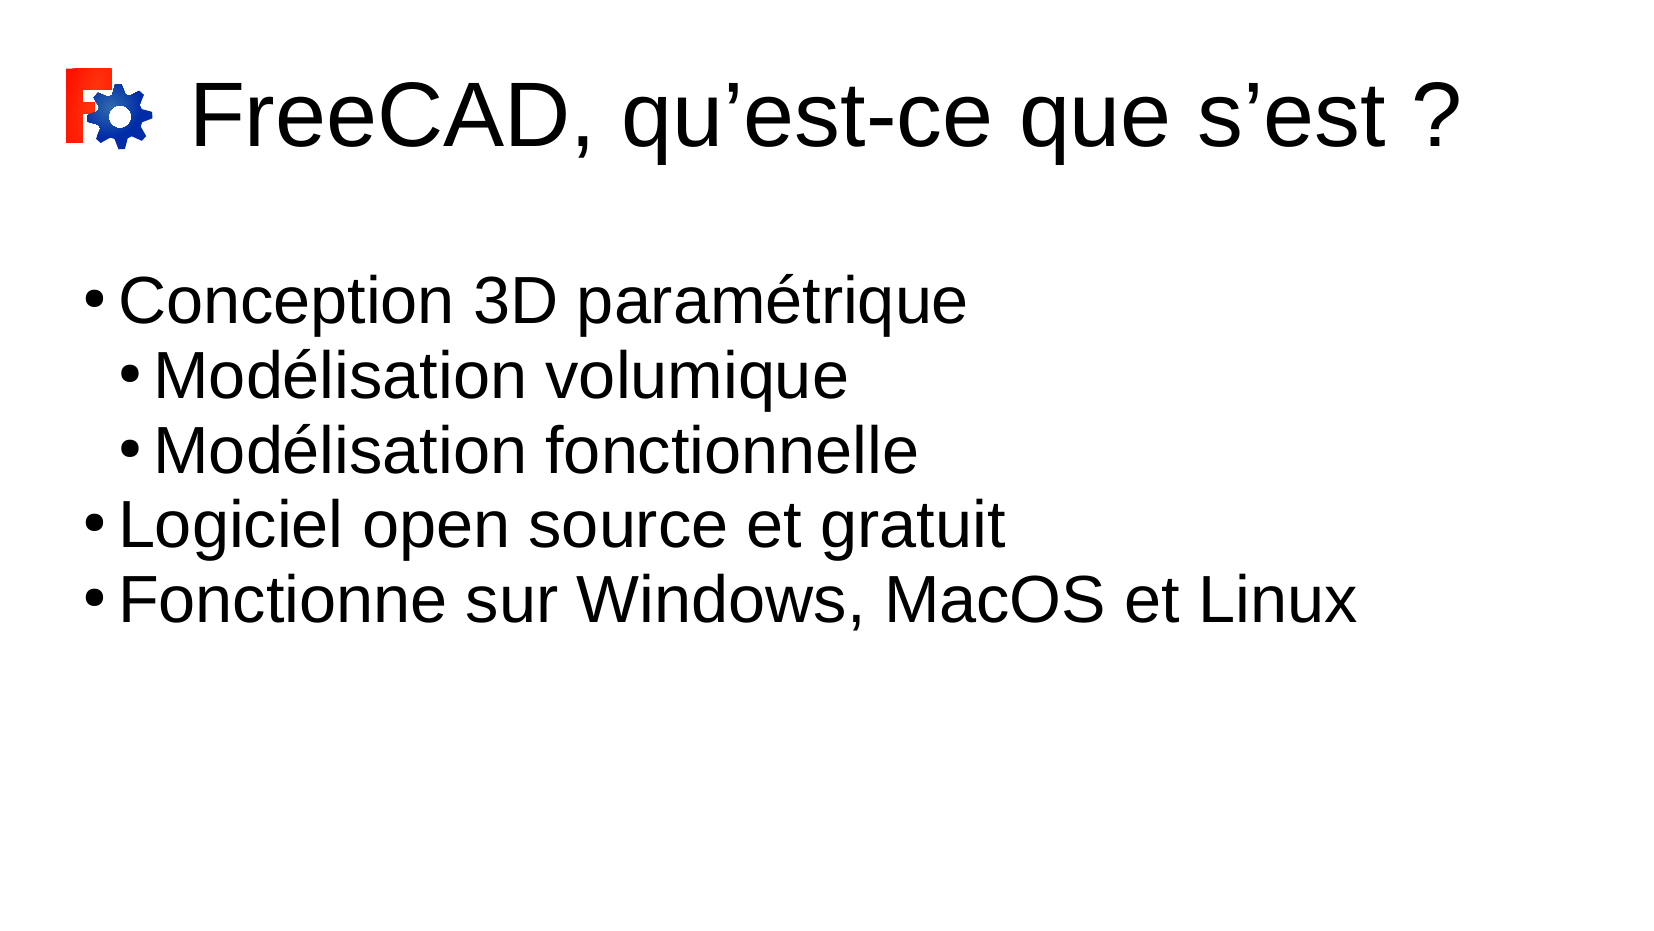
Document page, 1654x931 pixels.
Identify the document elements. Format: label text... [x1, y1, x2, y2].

subtitle Conception 3D paramétrique Modélisation volumique Modélisation fonctionnelle Logiciel open source et gratuit Fonctionne sur Windows, MacOS et Linux [82, 217, 1571, 758]
title FreeCAD, qu’est-ce que s’est ? [82, 37, 1571, 193]
picture [59, 59, 161, 161]
